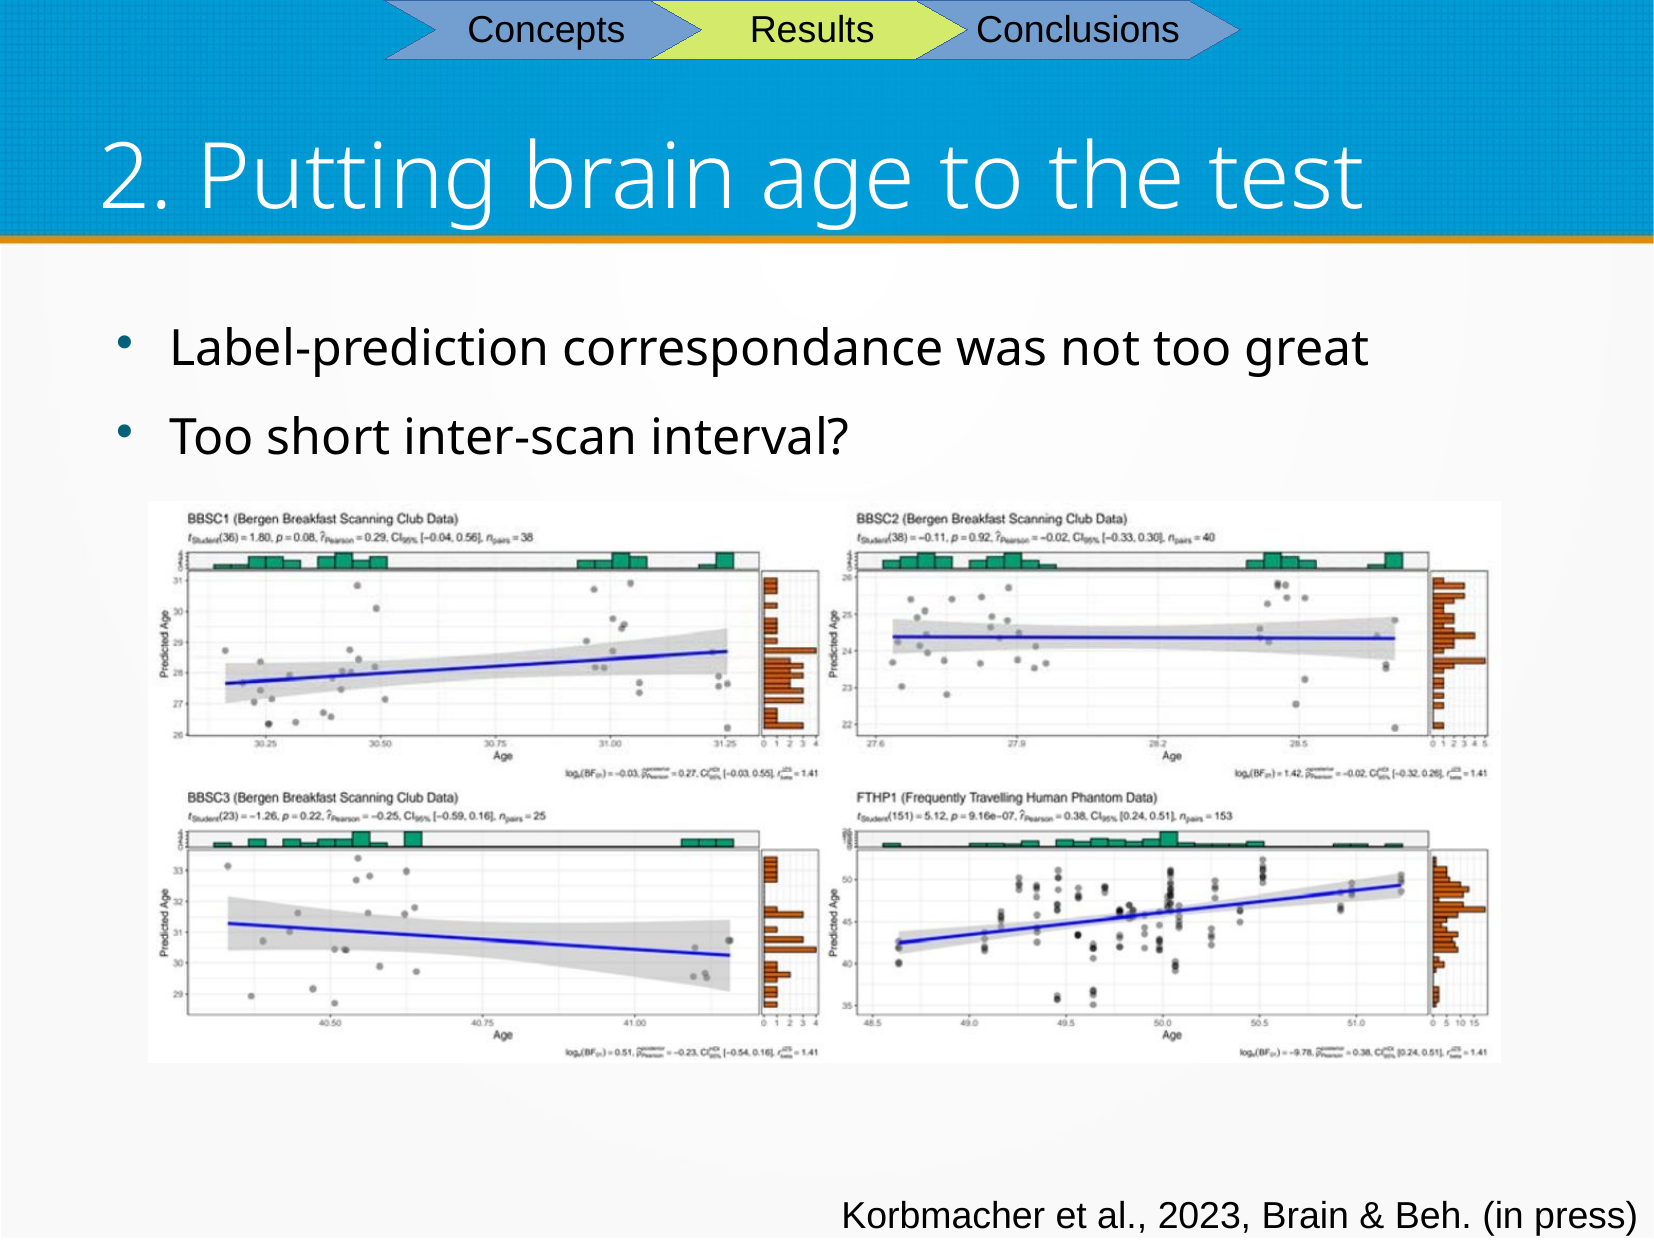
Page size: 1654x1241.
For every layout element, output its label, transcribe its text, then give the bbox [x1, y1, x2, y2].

text_box Concepts [383, 0, 700, 60]
title 2. Putting brain age to the test [98, 19, 1654, 227]
picture [0, 233, 1654, 1241]
text_box Conclusions [915, 0, 1241, 60]
text_box Korbmacher et al., 2023, Brain & Beh. (in press) [826, 1183, 1654, 1240]
list Label-prediction correspondance was not too great Too short inter-scan interval? [98, 315, 1654, 1080]
picture [148, 501, 1501, 1063]
text_box Results [649, 0, 966, 60]
